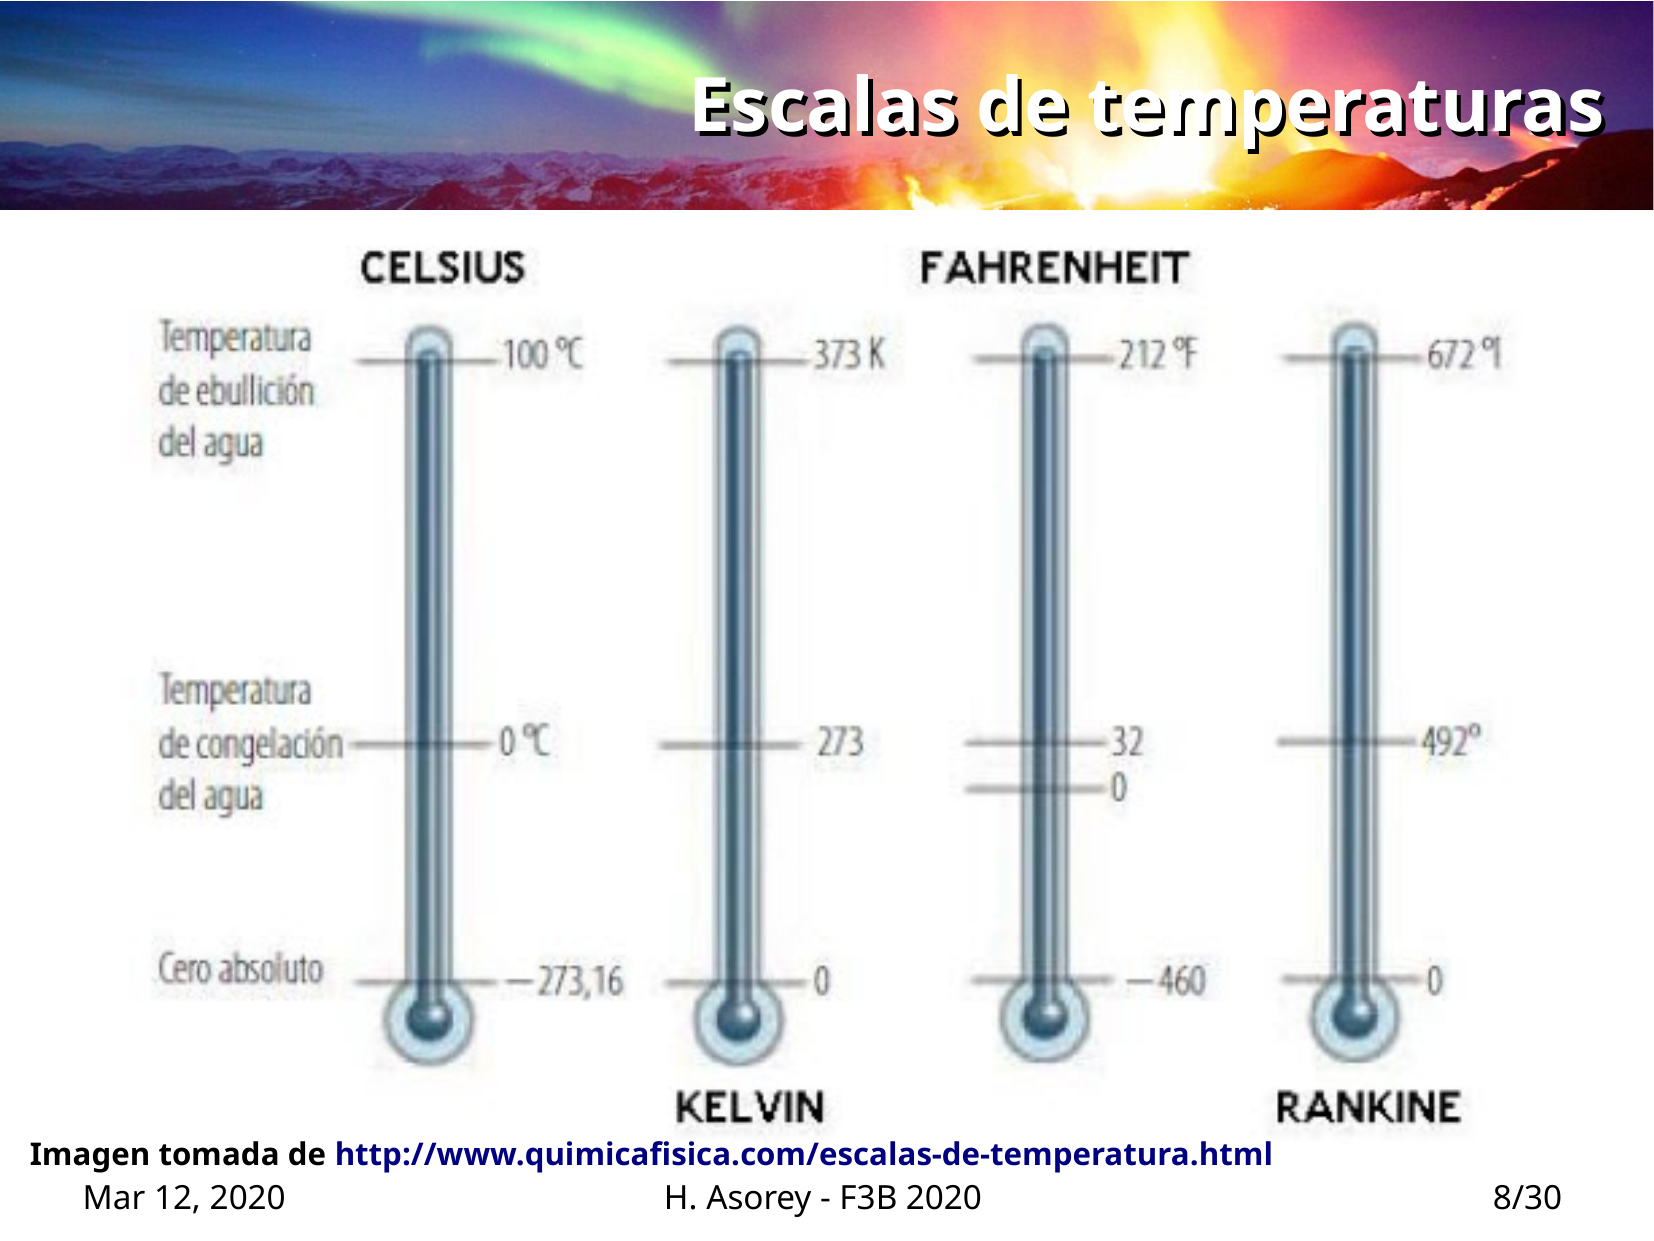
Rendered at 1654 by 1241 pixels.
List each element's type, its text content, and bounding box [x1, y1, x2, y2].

picture [0, 1, 1654, 210]
picture [109, 225, 1524, 1144]
title Escalas de temperaturas [45, 15, 1606, 191]
text_box Imagen tomada de http://www.quimicafisica.com/escalas-de-temperatura.html [15, 1125, 1432, 1179]
